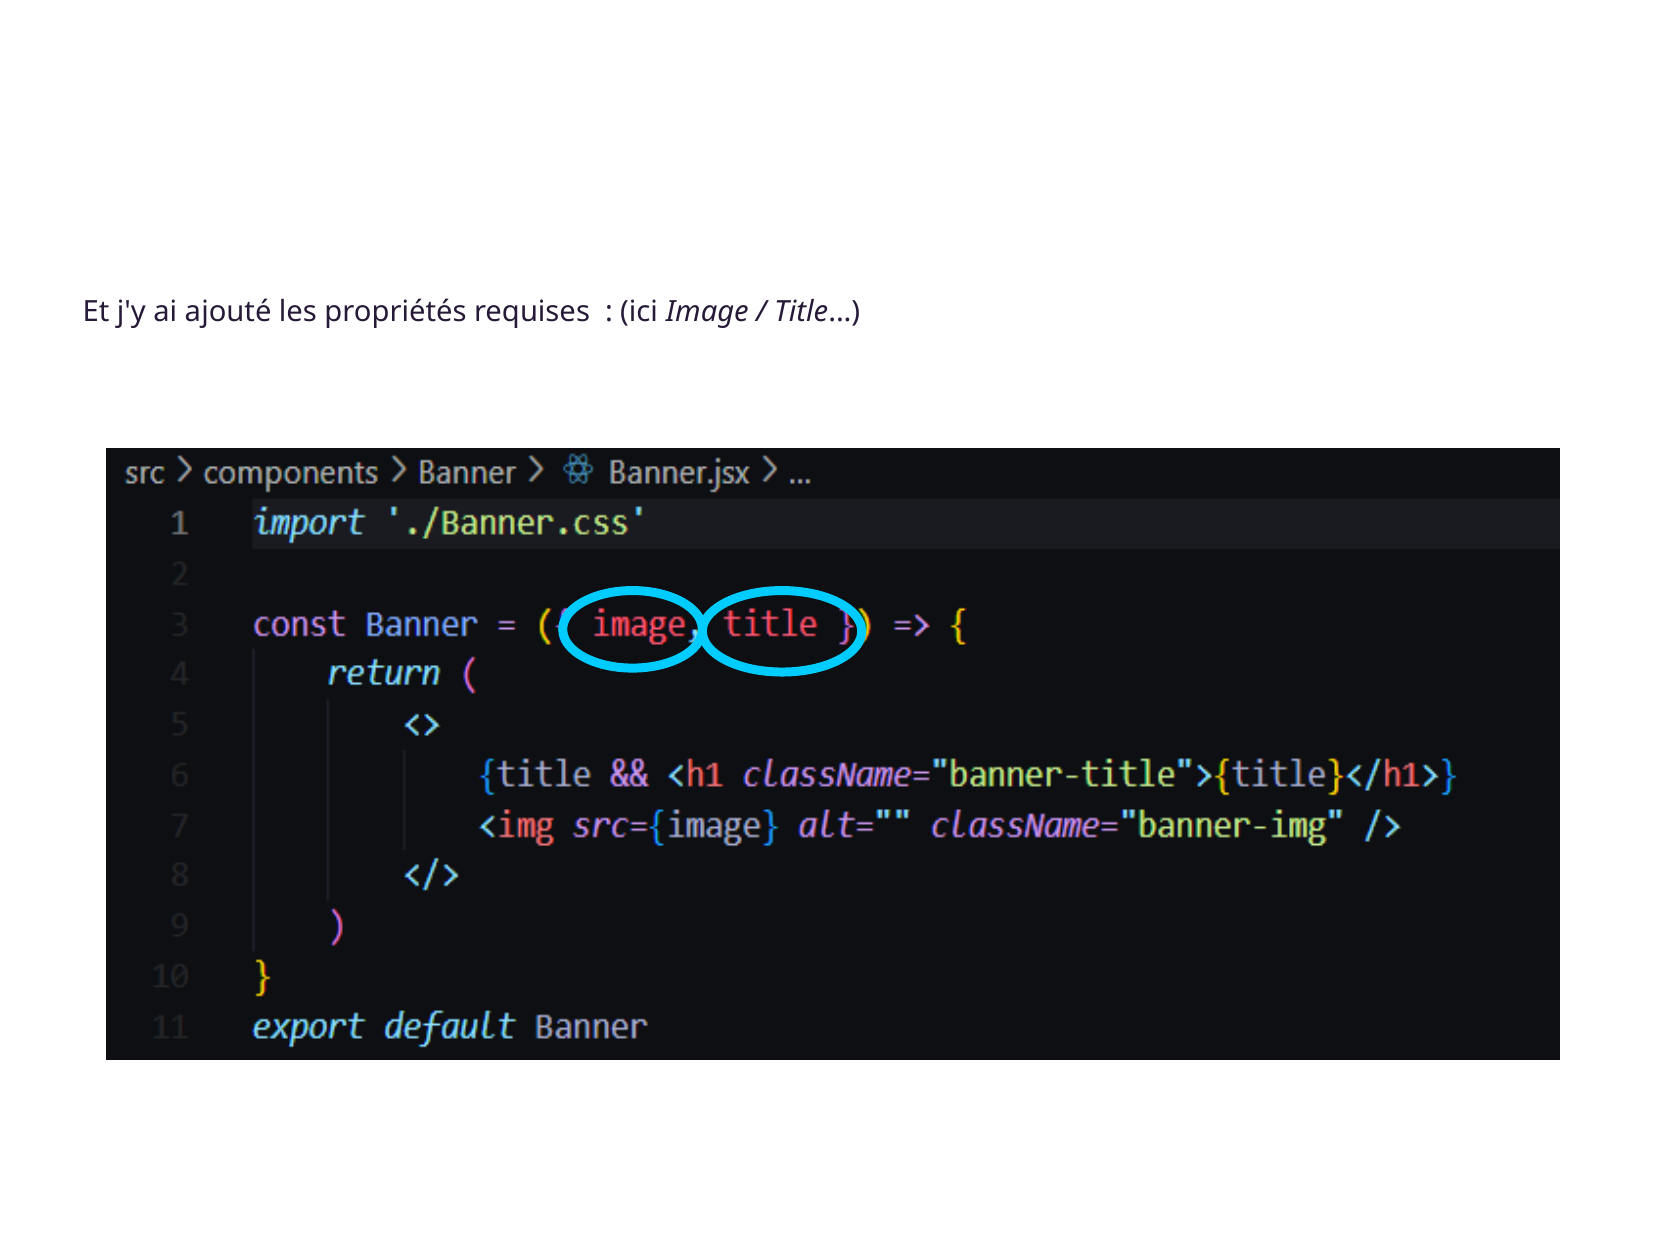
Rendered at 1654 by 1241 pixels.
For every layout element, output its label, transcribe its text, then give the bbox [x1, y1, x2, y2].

list Et j'y ai ajouté les propriétés requises : (ici Image / Title...) [82, 290, 1571, 1109]
picture [106, 448, 1560, 1060]
